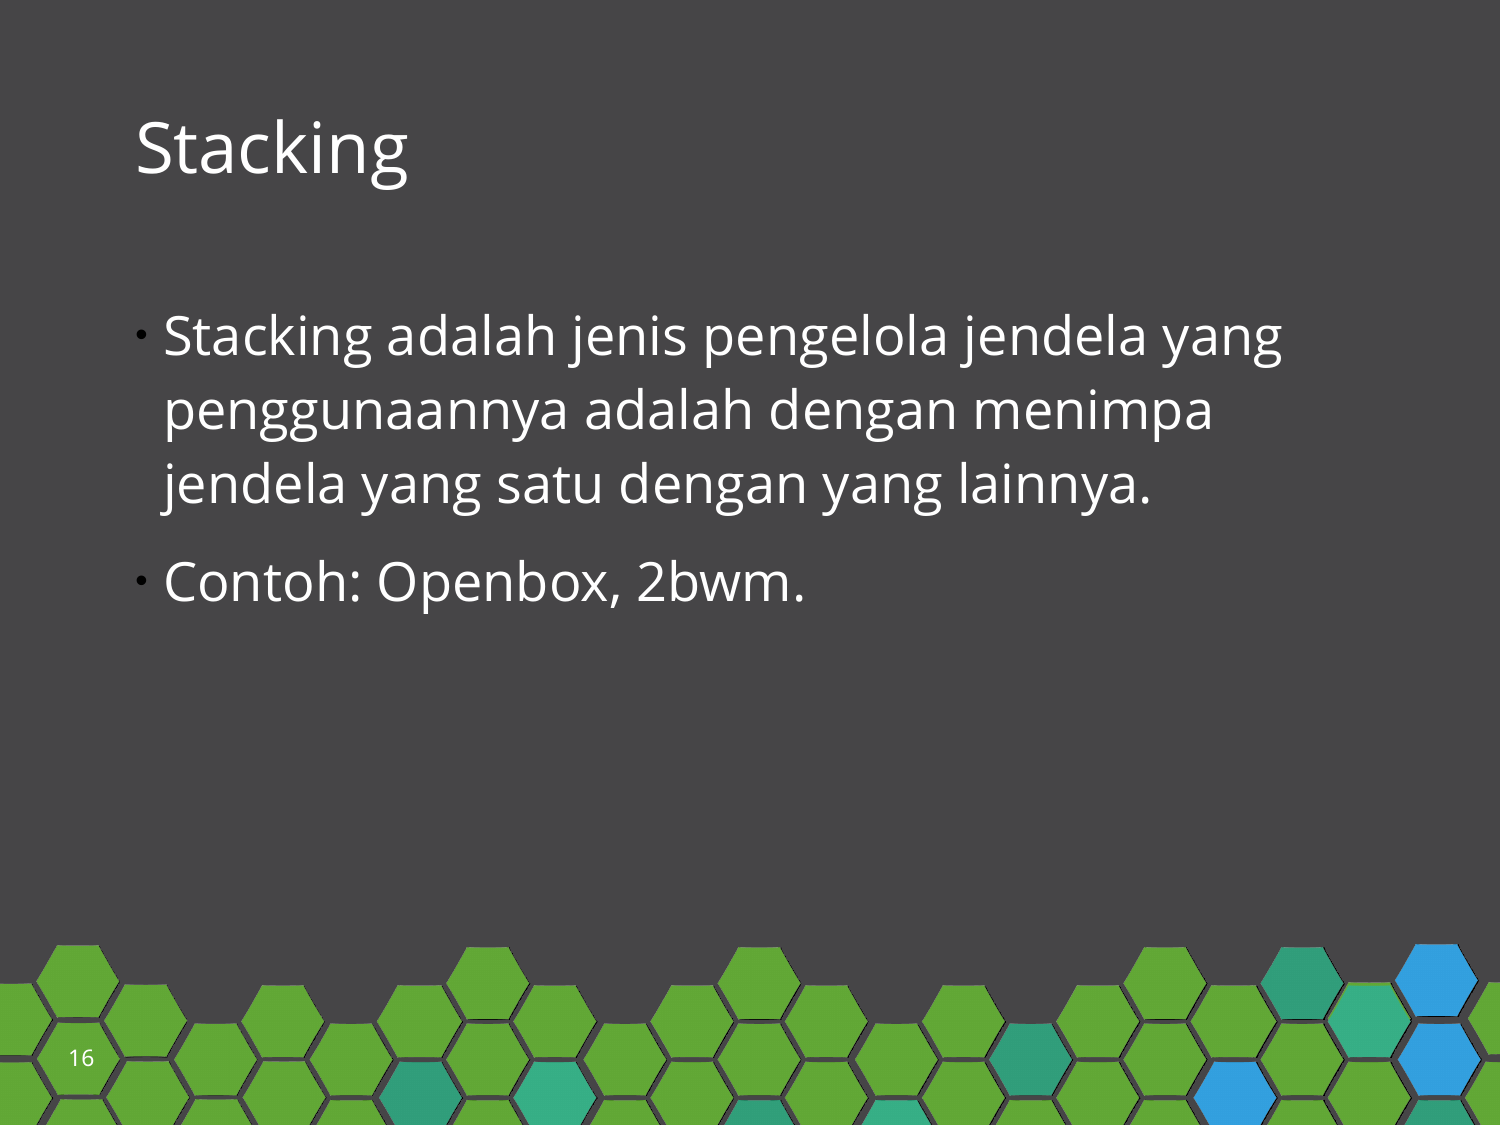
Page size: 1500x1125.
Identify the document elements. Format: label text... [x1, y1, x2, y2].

list Stacking adalah jenis pengelola jendela yang penggunaannya adalah dengan menimpa jendela yang satu dengan yang lainnya. Contoh: Openbox, 2bwm. [135, 297, 1372, 951]
title Stacking [135, 65, 1372, 228]
picture [0, 944, 1500, 1125]
